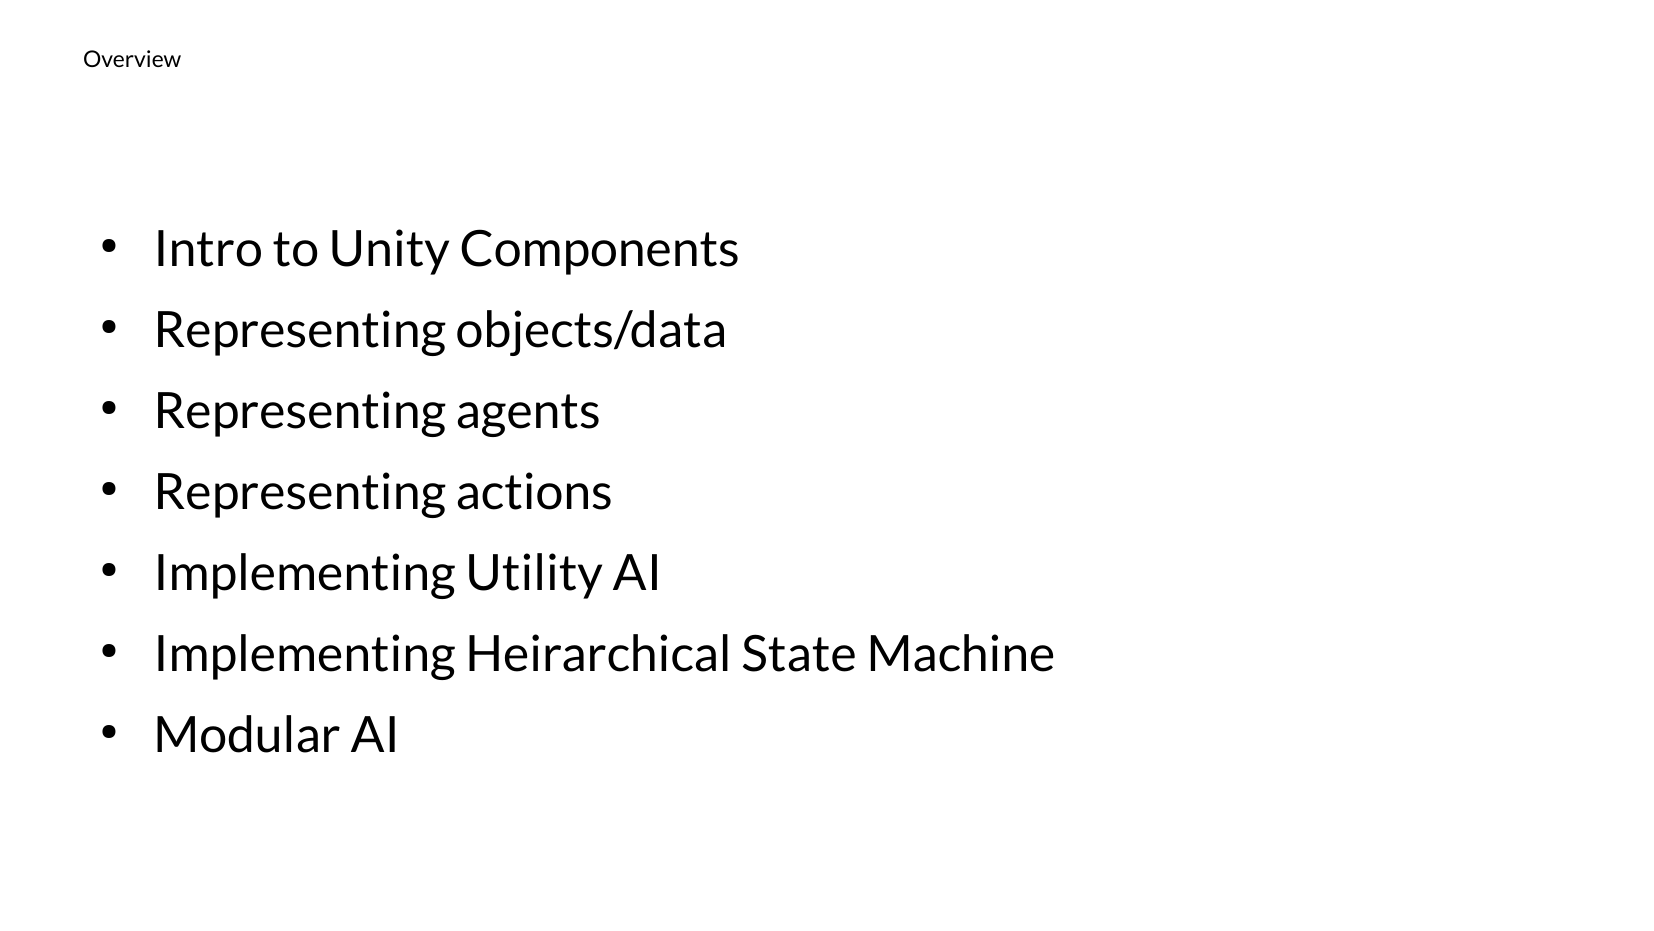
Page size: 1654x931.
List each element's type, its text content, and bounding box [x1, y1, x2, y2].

list Intro to Unity Components Representing objects/data Representing agents Representing actions Implementing Utility AI Implementing Heirarchical State Machine Modular AI [82, 217, 1571, 839]
title Overview [83, 0, 1571, 119]
